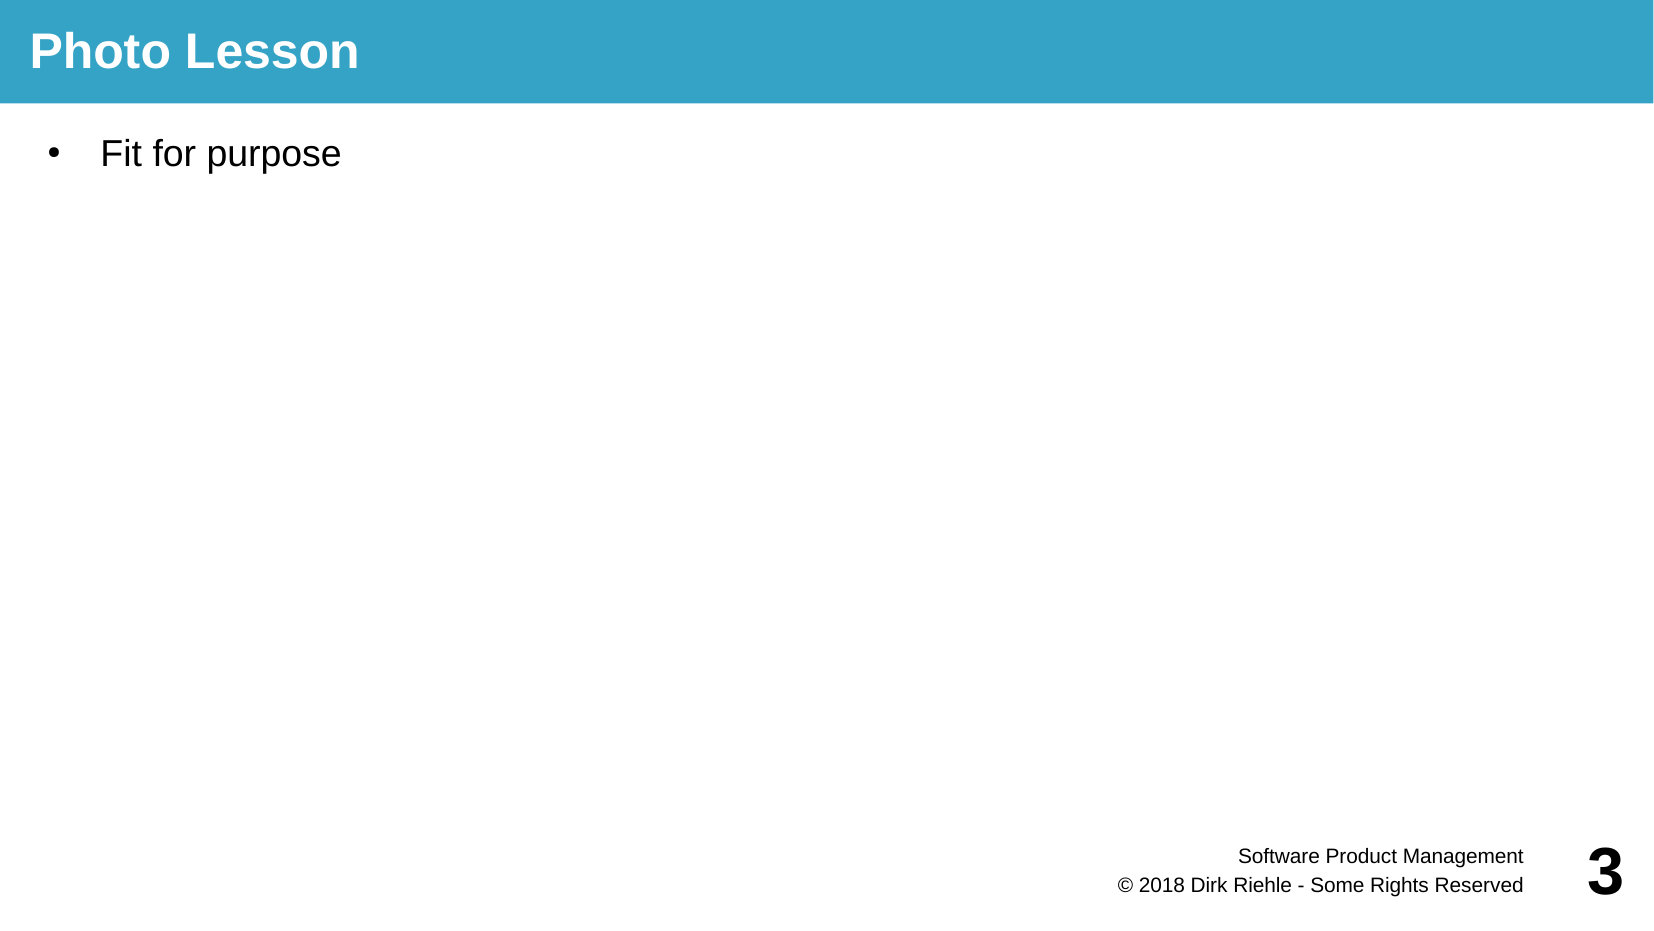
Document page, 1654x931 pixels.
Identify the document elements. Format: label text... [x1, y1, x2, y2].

list Fit for purpose [29, 132, 1625, 813]
title Photo Lesson [0, 0, 1654, 104]
